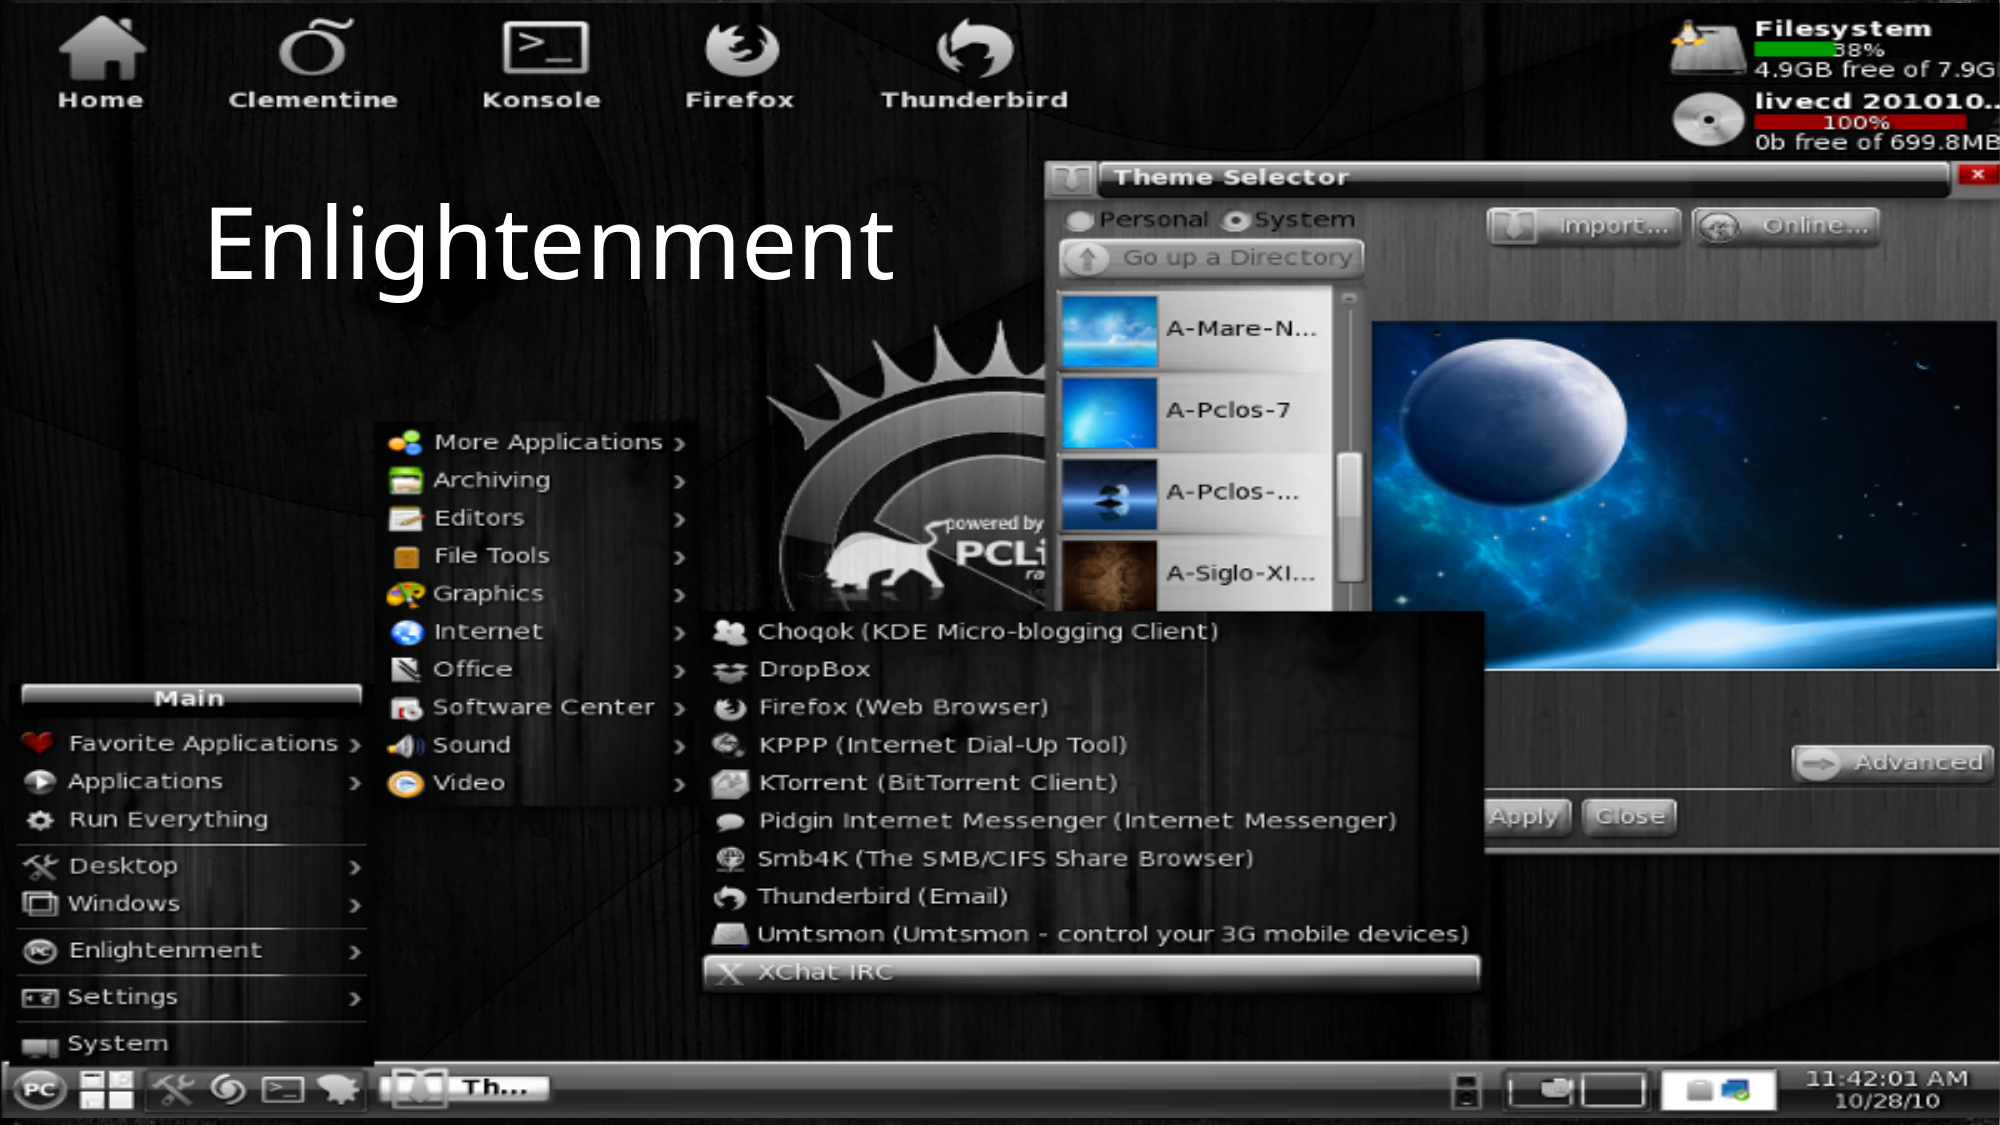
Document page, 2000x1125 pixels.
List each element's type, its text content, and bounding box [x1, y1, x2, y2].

picture [0, 0, 2000, 1125]
title Enlightenment [0, 139, 1111, 308]
